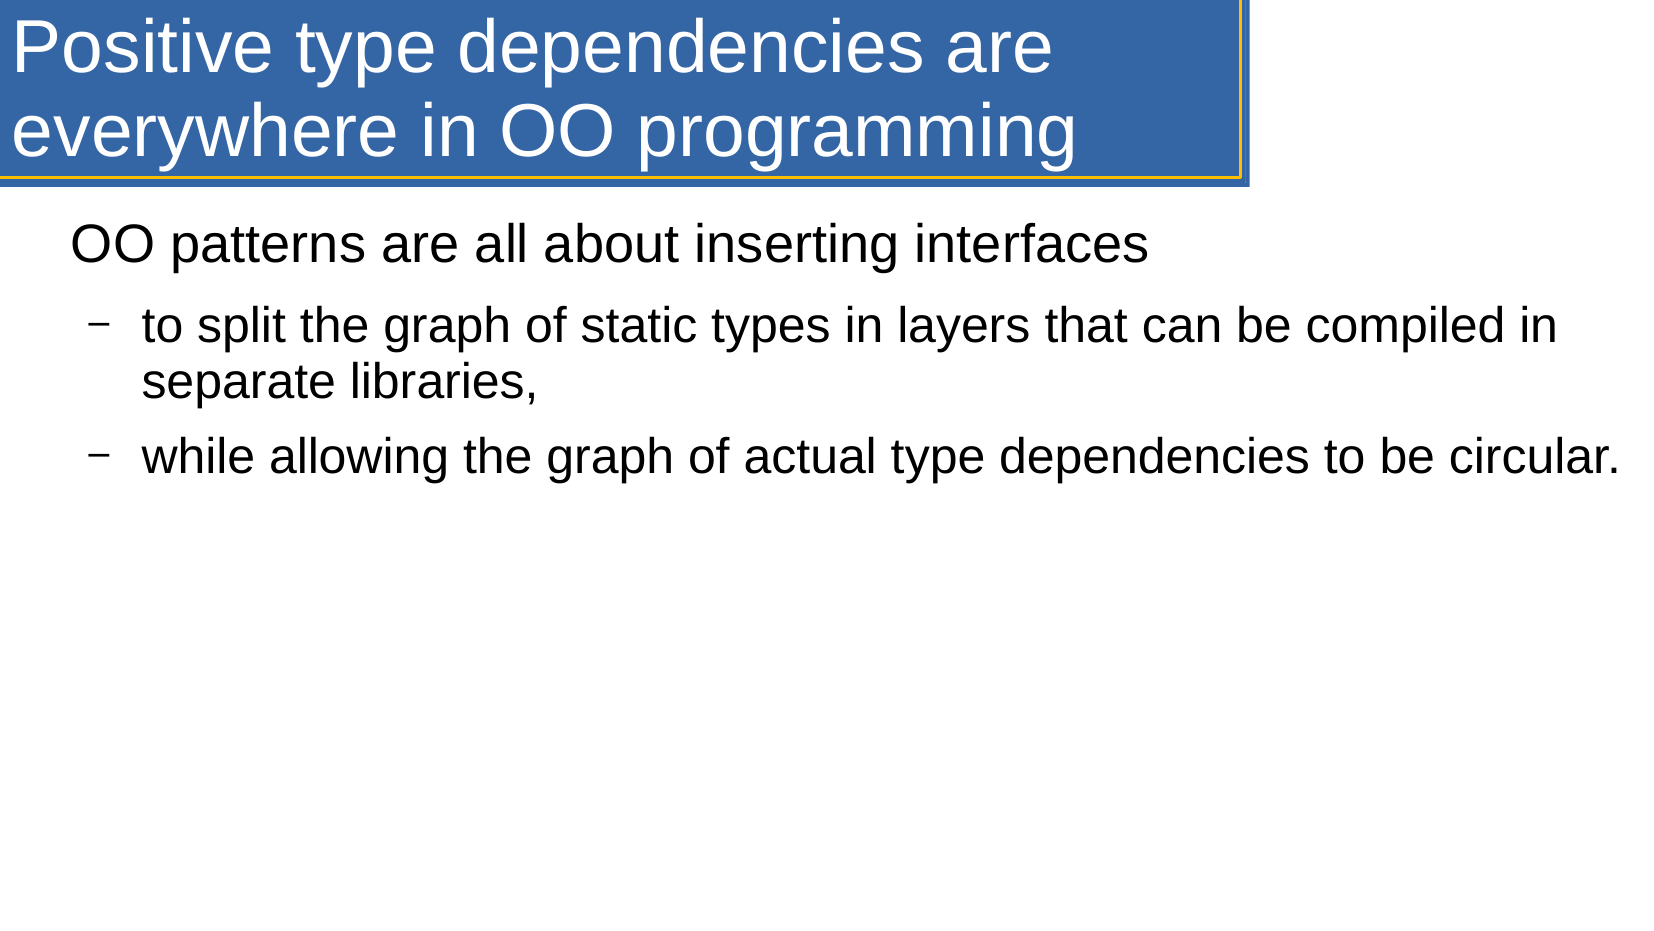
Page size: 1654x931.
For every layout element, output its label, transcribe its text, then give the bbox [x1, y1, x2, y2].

list OO patterns are all about inserting interfaces to split the graph of static types in layers that can be compiled in separate libraries, while allowing the graph of actual type dependencies to be circular. [0, 213, 1651, 919]
title Positive type dependencies are everywhere in OO programming [11, 4, 1238, 173]
